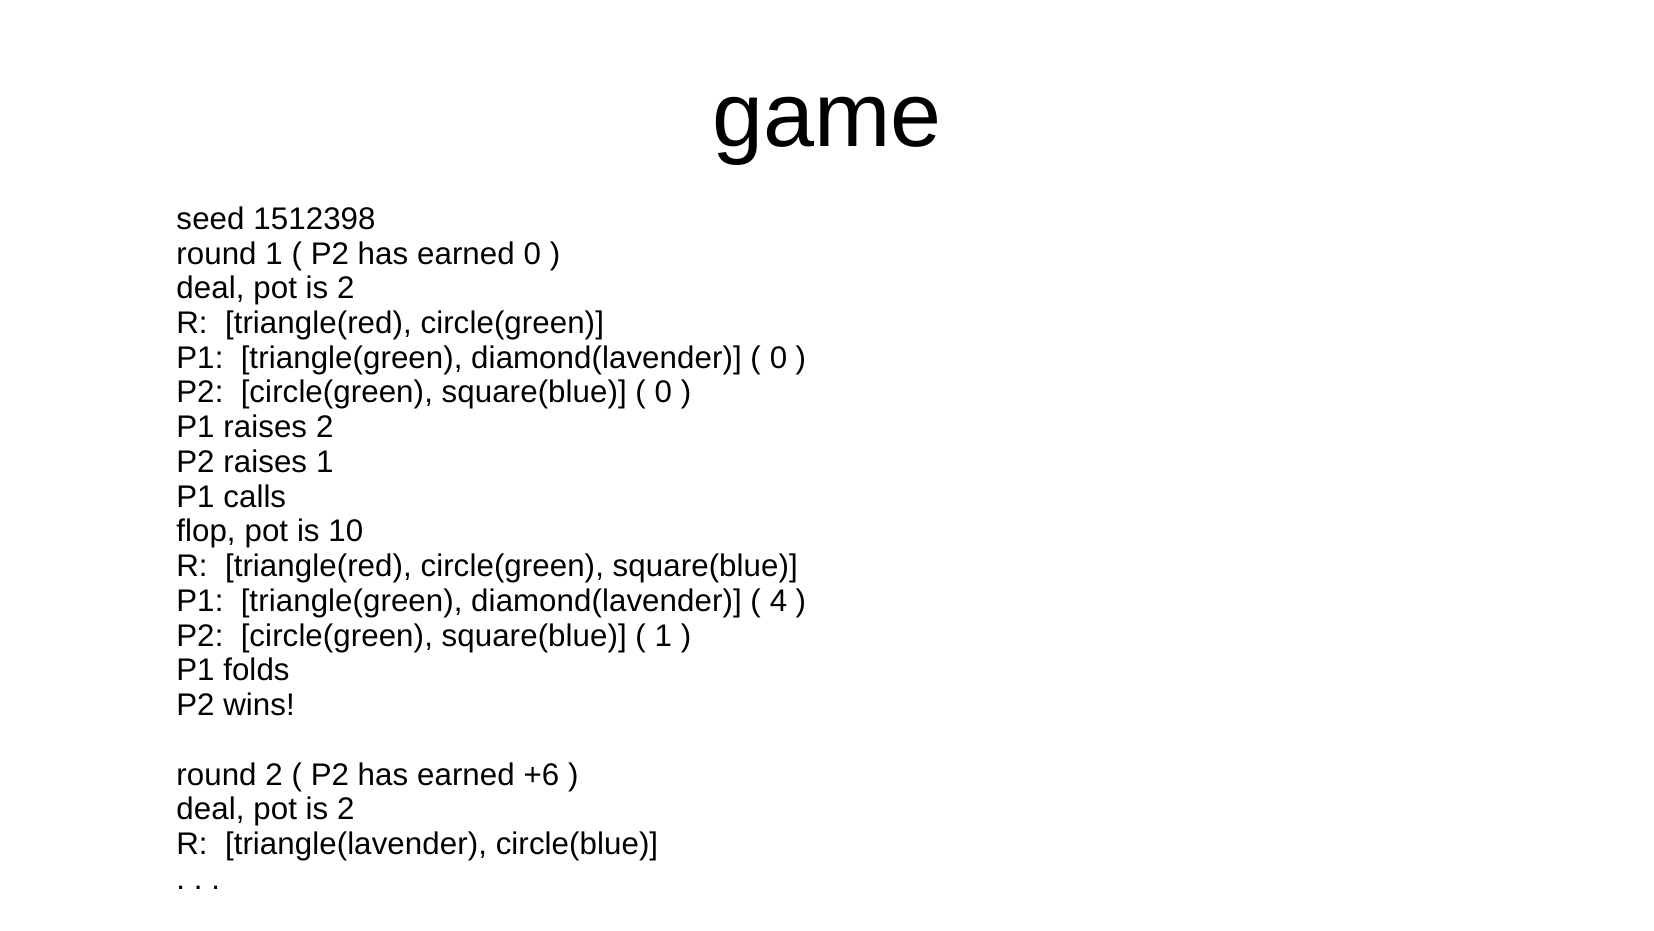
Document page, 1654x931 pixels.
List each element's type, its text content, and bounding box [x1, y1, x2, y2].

title game [82, 37, 1571, 193]
text_box seed 1512398 round 1 ( P2 has earned 0 ) deal, pot is 2 R: [triangle(red), circle(green)] P1: [triangle(green), diamond(lavender)] ( 0 ) P2: [circle(green), square(blue)] ( 0 ) P1 raises 2 P2 raises 1 P1 calls flop, pot is 10 R: [triangle(red), circle(green), square(blue)] P1: [triangle(green), diamond(lavender)] ( 4 ) P2: [circle(green), square(blue)] ( 1 ) P1 folds P2 wins! round 2 ( P2 has earned +6 ) deal, pot is 2 R: [triangle(lavender), circle(blue)] . . . [161, 193, 1418, 931]
